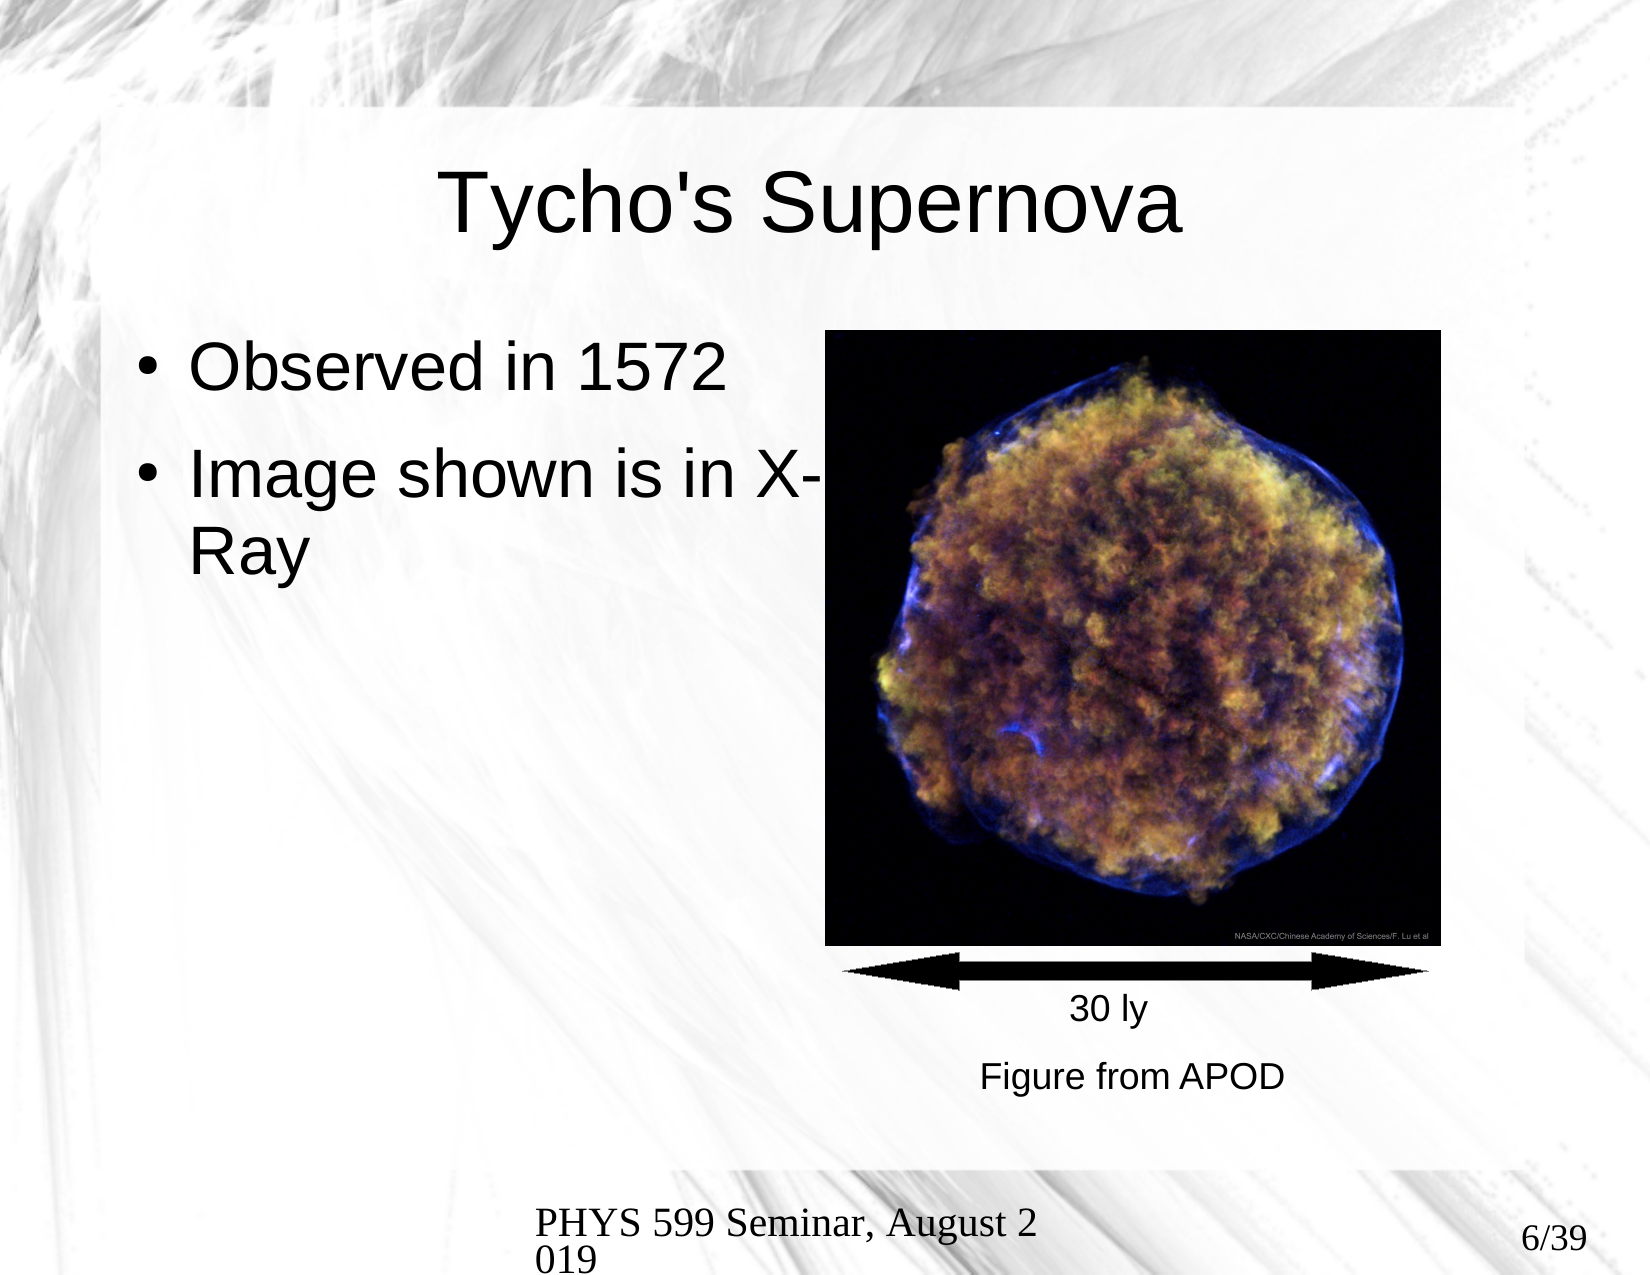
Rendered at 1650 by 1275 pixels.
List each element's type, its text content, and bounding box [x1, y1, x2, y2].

title Tycho's Supernova [117, 103, 1503, 300]
text_box Figure from APOD [825, 1048, 1441, 1106]
picture [0, 0, 1650, 1275]
text_box [842, 952, 1429, 991]
text_box 30 ly [1054, 979, 1185, 1044]
list Observed in 1572 Image shown is in X-Ray [117, 328, 826, 972]
